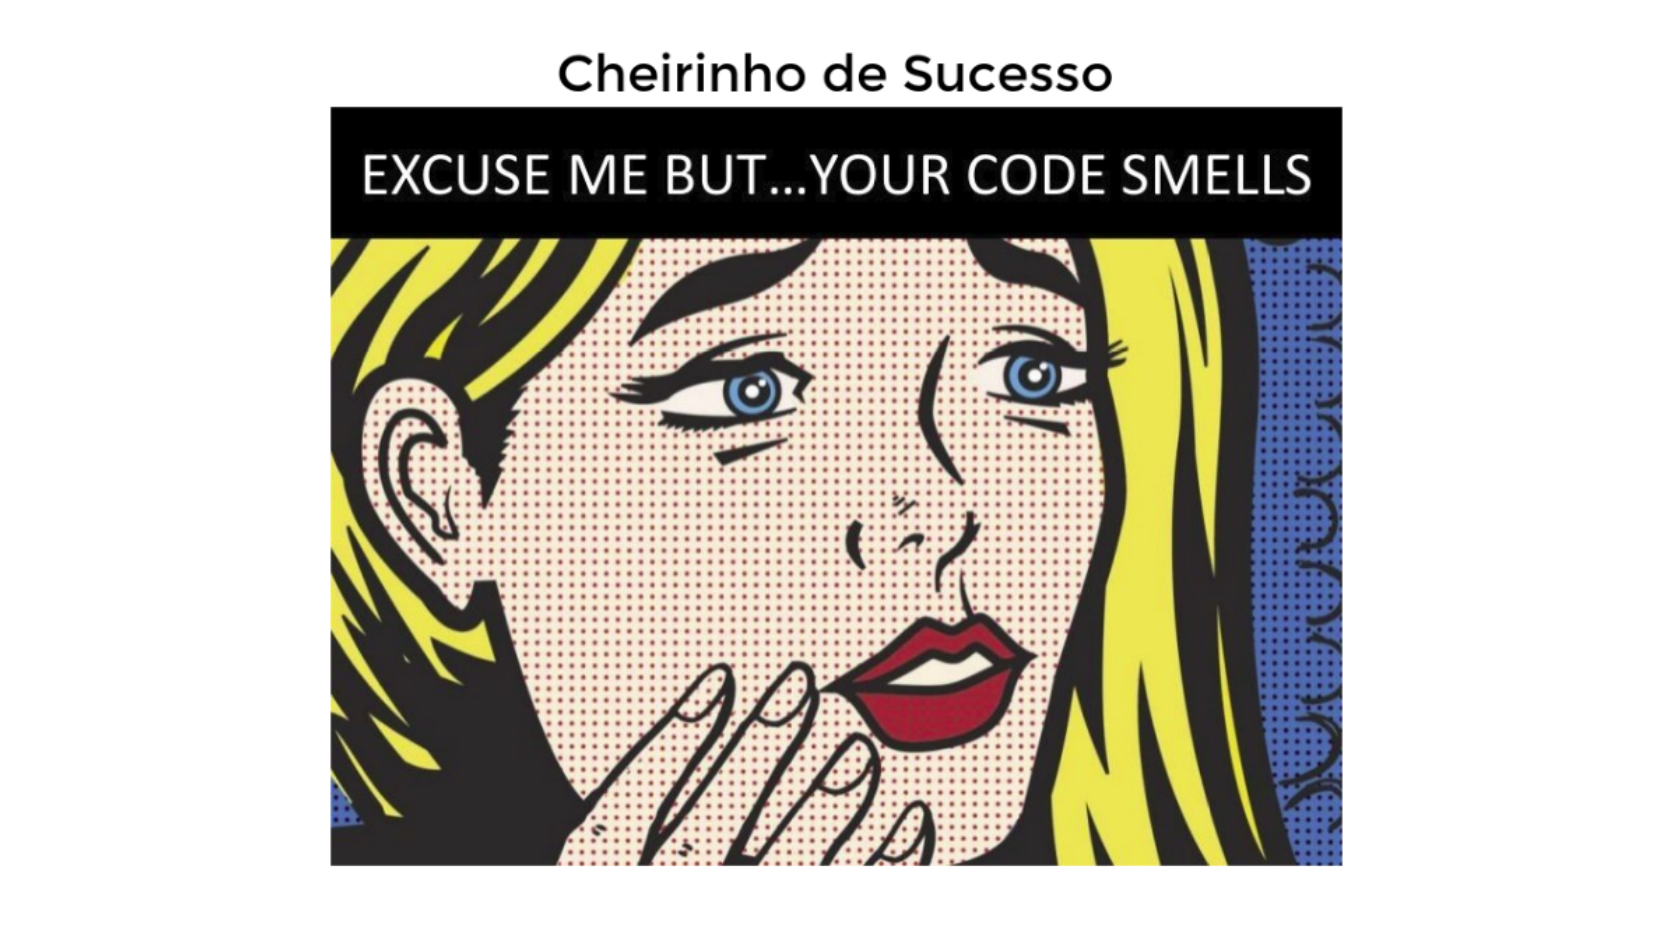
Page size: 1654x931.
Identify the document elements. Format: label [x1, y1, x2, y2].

picture [258, 0, 1400, 930]
